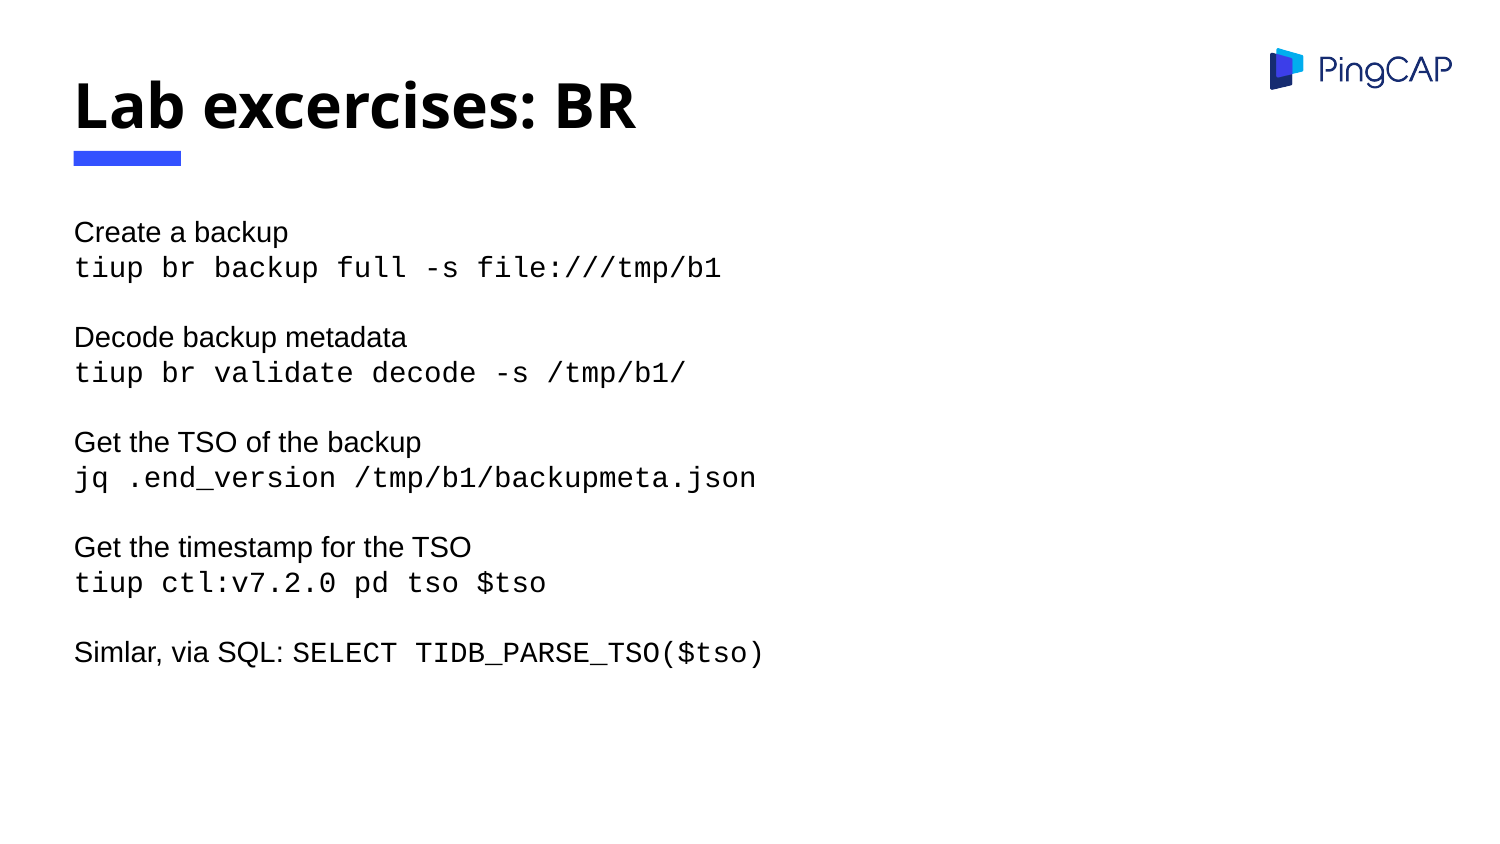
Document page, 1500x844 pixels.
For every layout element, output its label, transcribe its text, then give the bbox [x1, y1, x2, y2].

text_box [73, 150, 181, 166]
text_box Create a backup tiup br backup full -s file:///tmp/b1 Decode backup metadata tiup br validate decode -s /tmp/b1/ Get the TSO of the backup jq .end_version /tmp/b1/backupmeta.json Get the timestamp for the TSO tiup ctl:v7.2.0 pd tso $tso Simlar, via SQL: SELECT TIDB_PARSE_TSO($tso) [58, 198, 1226, 775]
picture [1270, 48, 1452, 90]
text_box Lab excercises: BR [58, 50, 925, 151]
